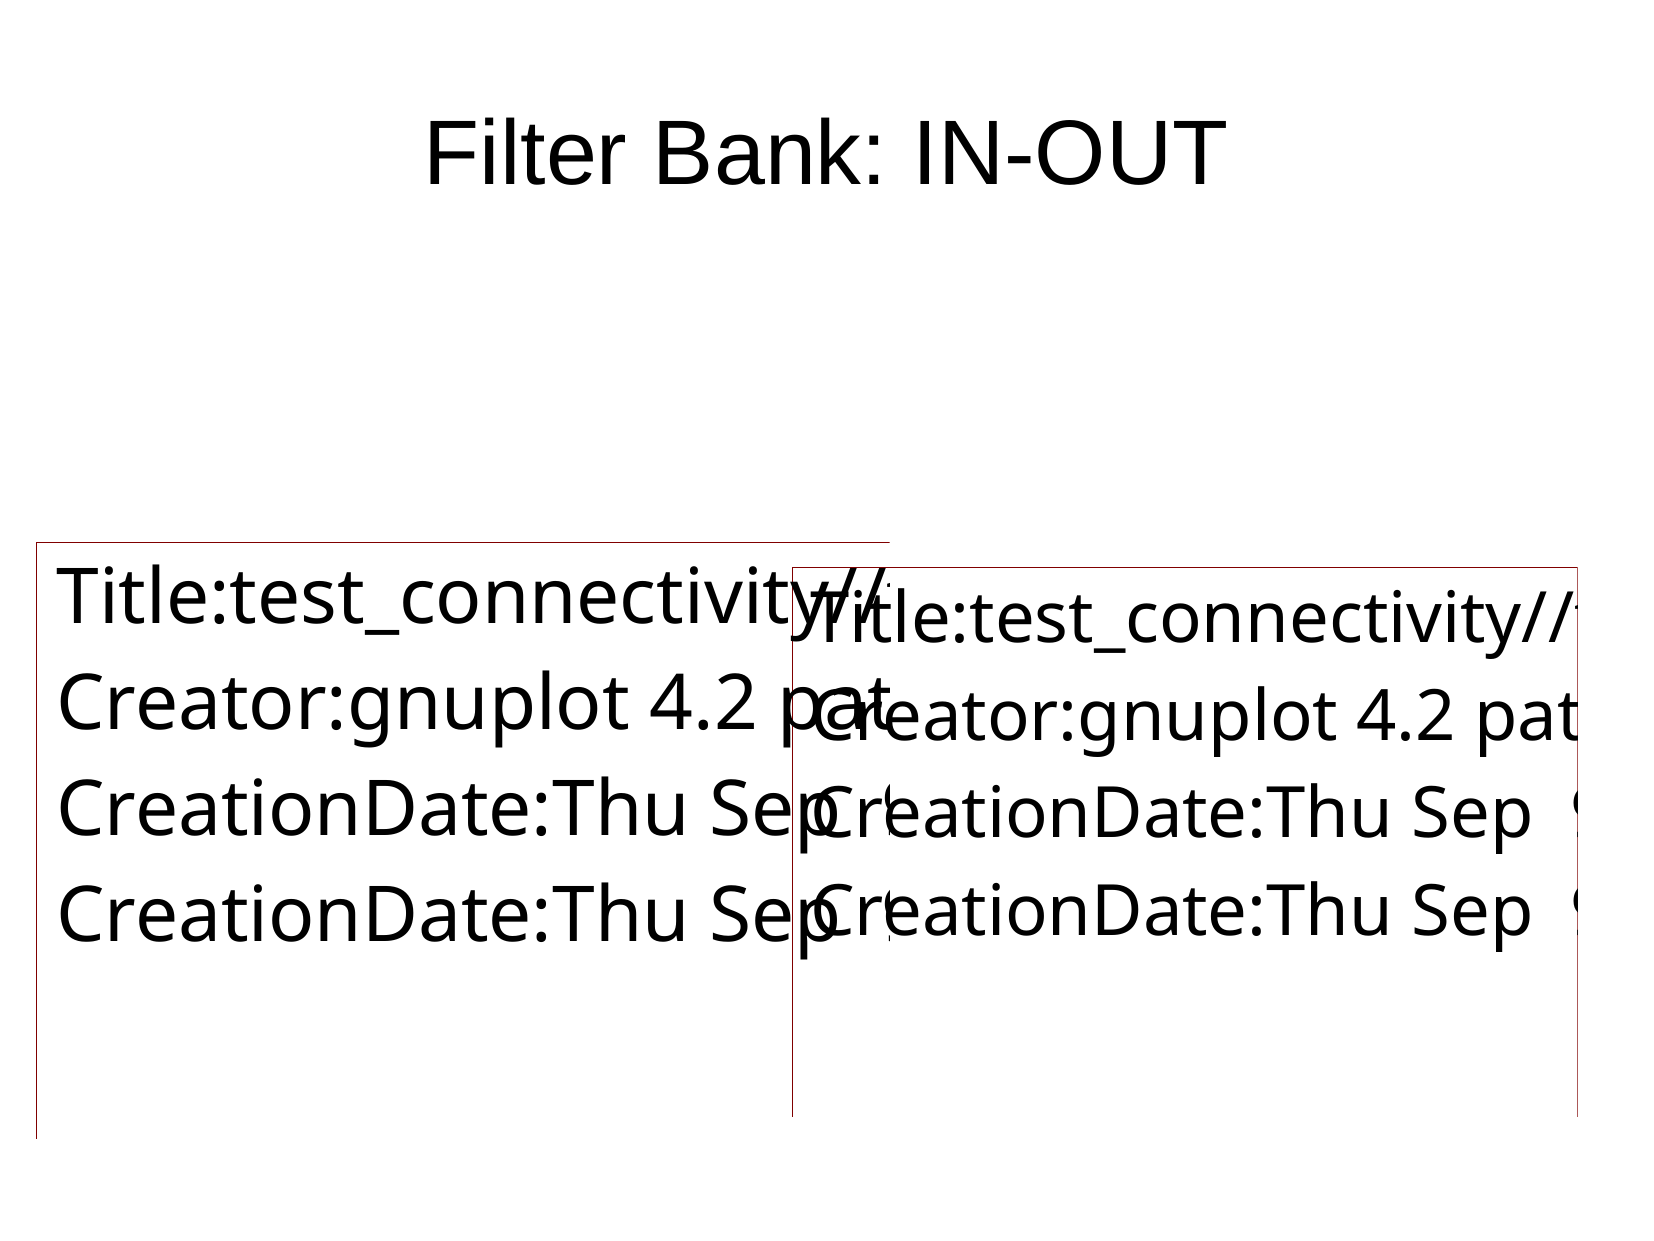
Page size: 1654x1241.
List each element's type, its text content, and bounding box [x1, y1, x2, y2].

title Filter Bank: IN-OUT [82, 56, 1571, 250]
picture [31, 536, 1578, 1139]
